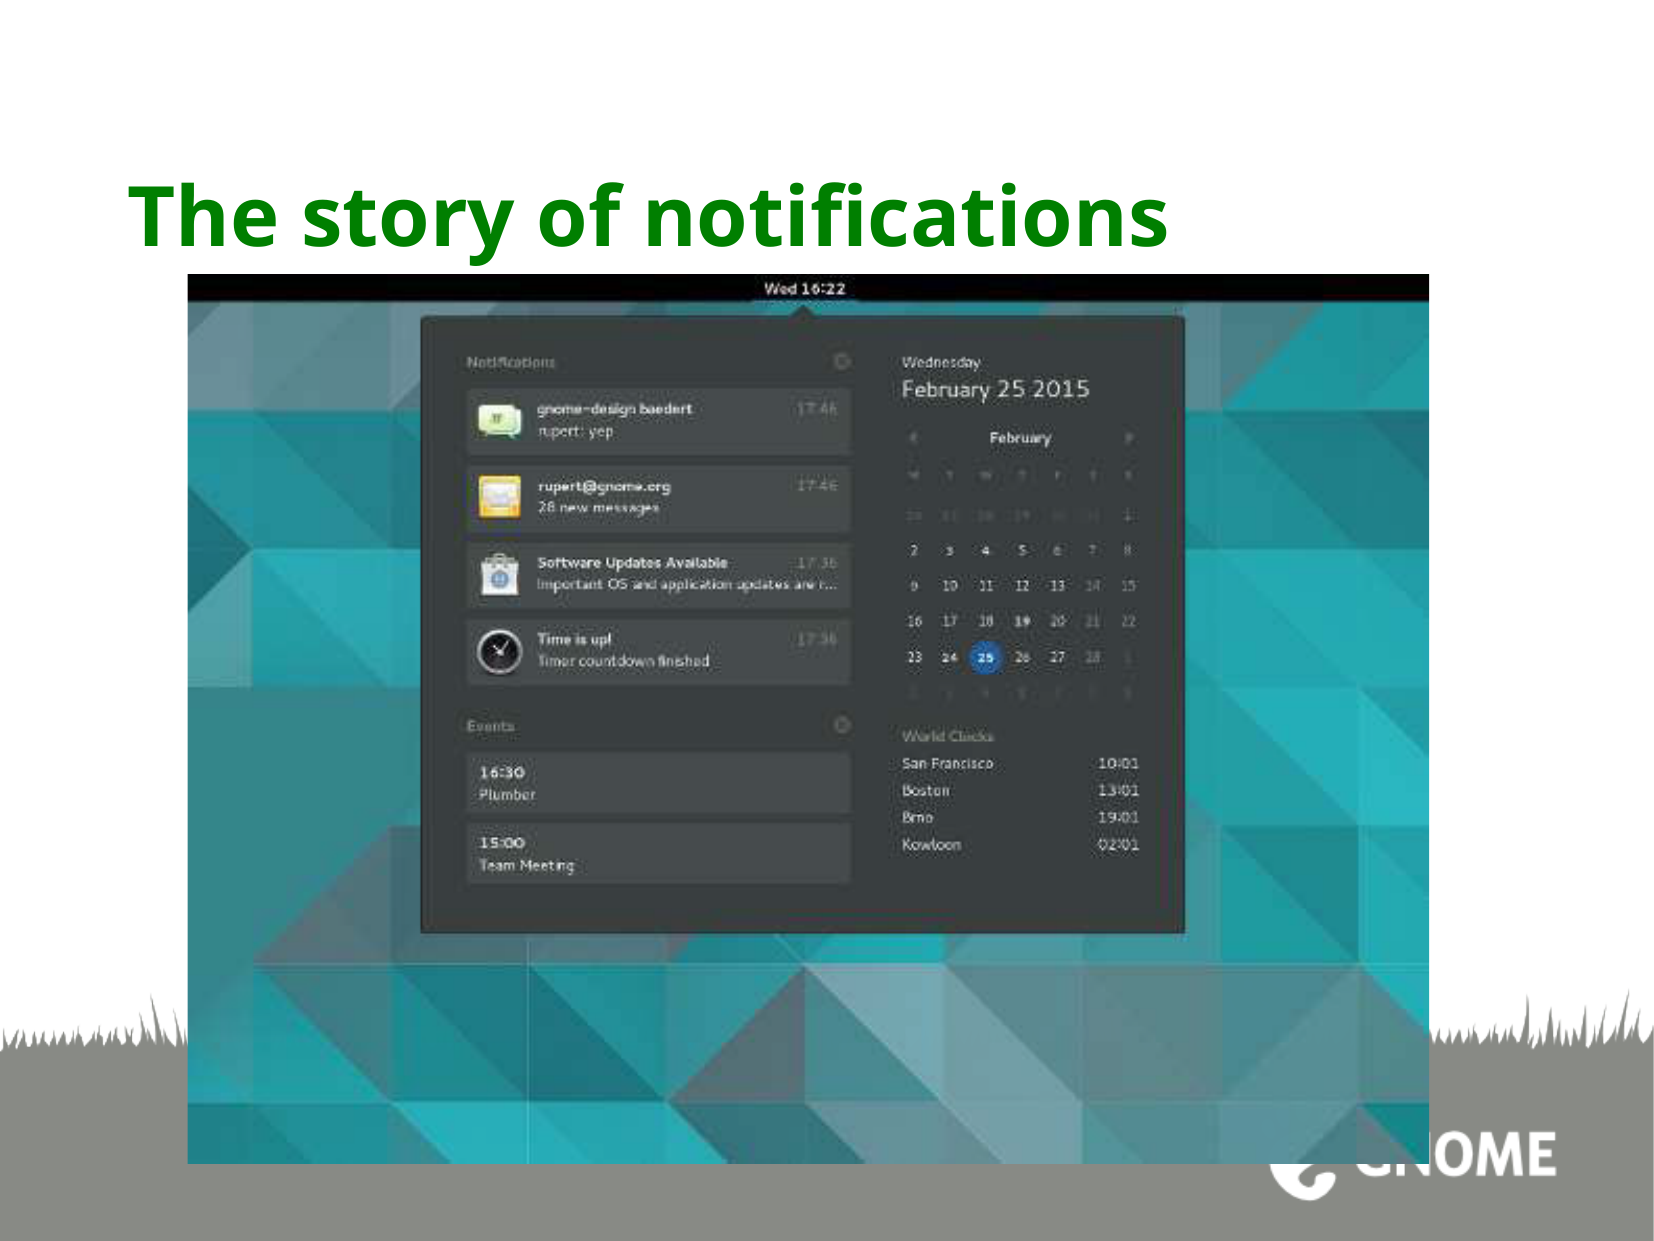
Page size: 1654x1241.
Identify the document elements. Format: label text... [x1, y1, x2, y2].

title The story of notifications [125, 162, 1529, 264]
text_box [188, 274, 1429, 1163]
picture [0, 0, 1654, 1241]
